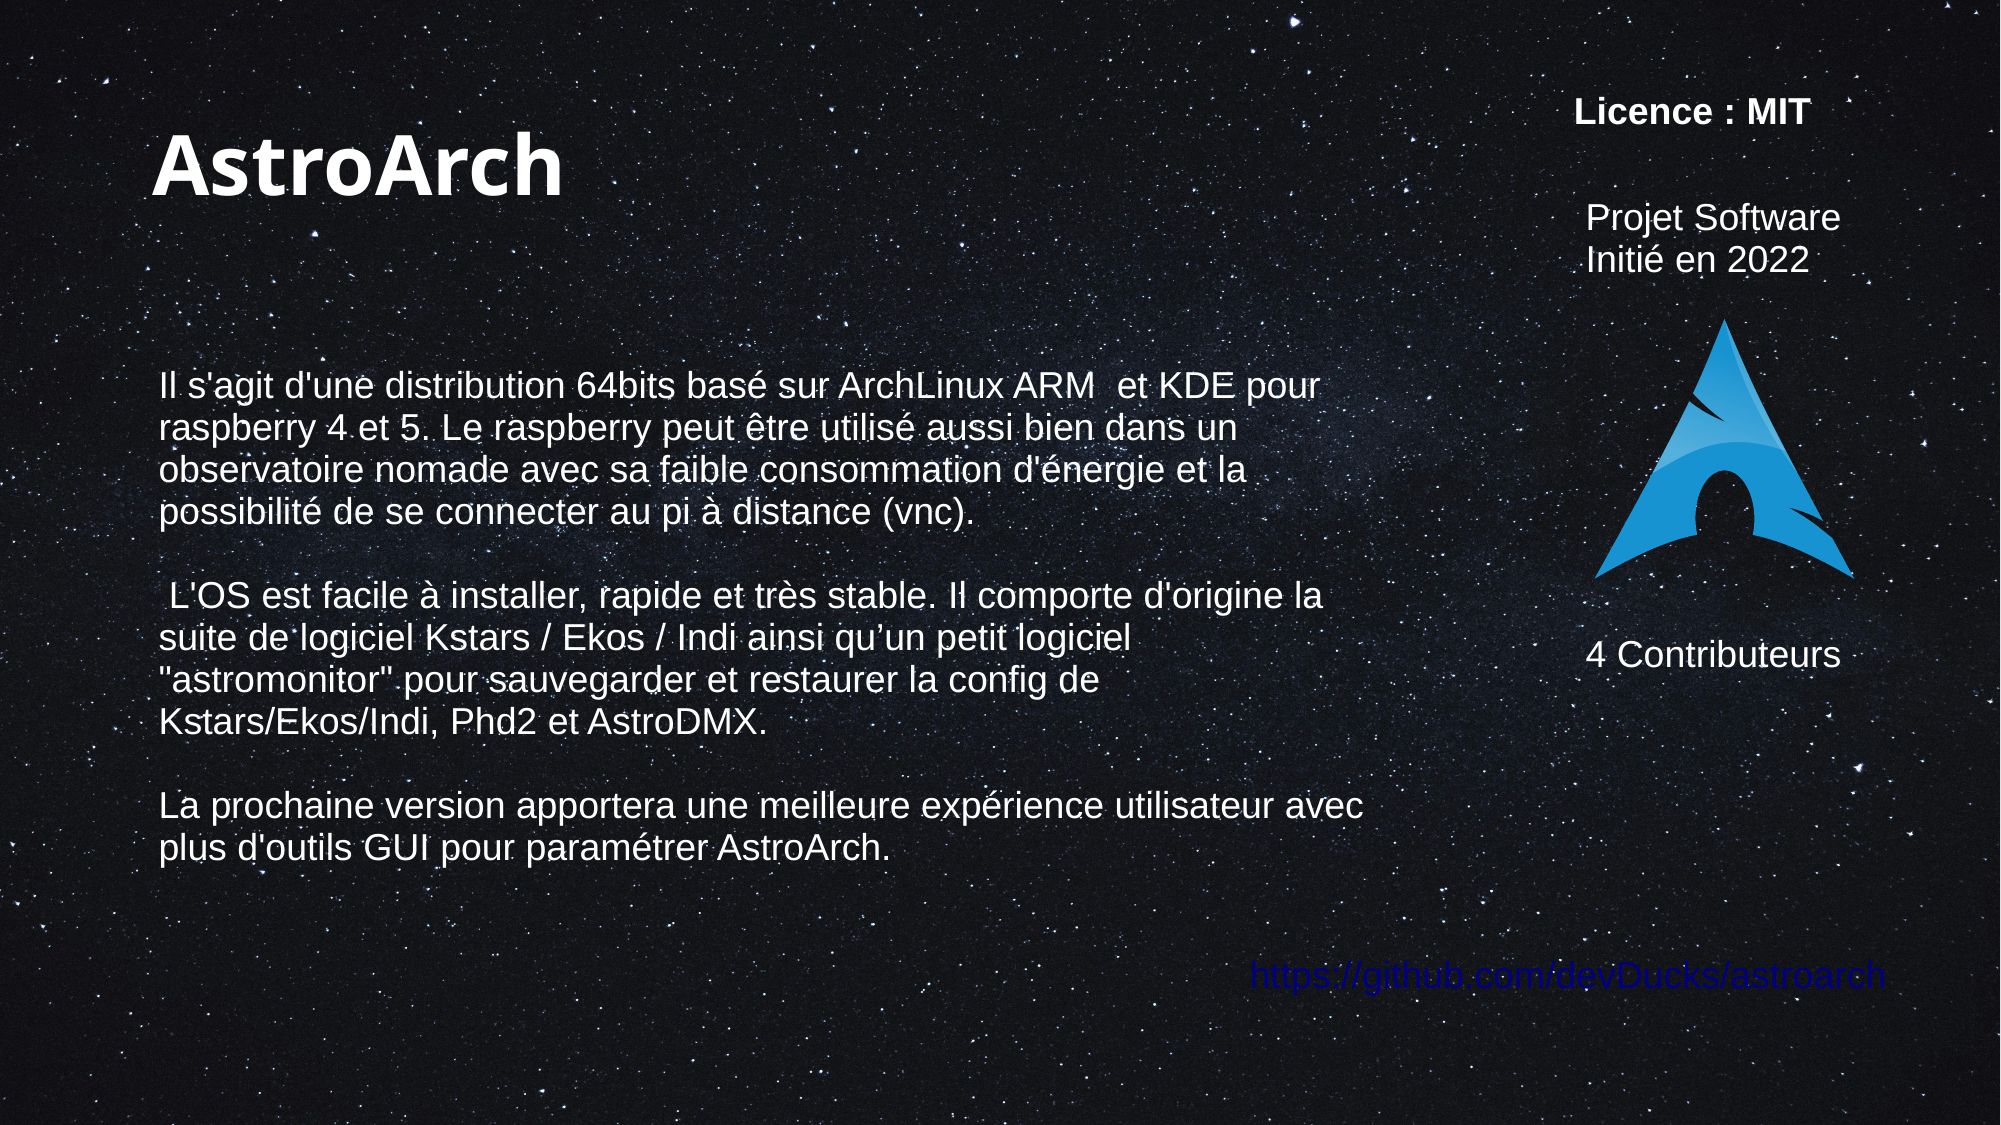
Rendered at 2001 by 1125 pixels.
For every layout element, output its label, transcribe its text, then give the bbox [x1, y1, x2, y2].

text_box 4 Contributeurs [1570, 625, 1914, 697]
text_box Licence : MIT [1559, 82, 1914, 142]
text_box https://github.com/devDucks/astroarch [1234, 947, 1902, 1046]
title AstroArch [137, 59, 1359, 278]
text_box Il s'agit d'une distribution 64bits basé sur ArchLinux ARM et KDE pour raspberry 4 et 5. Le raspberry peut être utilisé aussi bien dans un observatoire nomade avec sa faible consommation d'énergie et la possibilité de se connecter au pi à distance (vnc). L'OS est facile à installer, rapide et très stable. Il comporte d'origine la suite de logiciel Kstars / Ekos / Indi ainsi qu’un petit logiciel "astromonitor" pour sauvegarder et restaurer la config de Kstars/Ekos/Indi, Phd2 et AstroDMX. La prochaine version apportera une meilleure expérience utilisateur avec plus d'outils GUI pour paramétrer AstroArch. [143, 356, 1382, 960]
picture [0, 0, 2001, 1125]
text_box Projet Software Initié en 2022 [1570, 188, 1890, 319]
